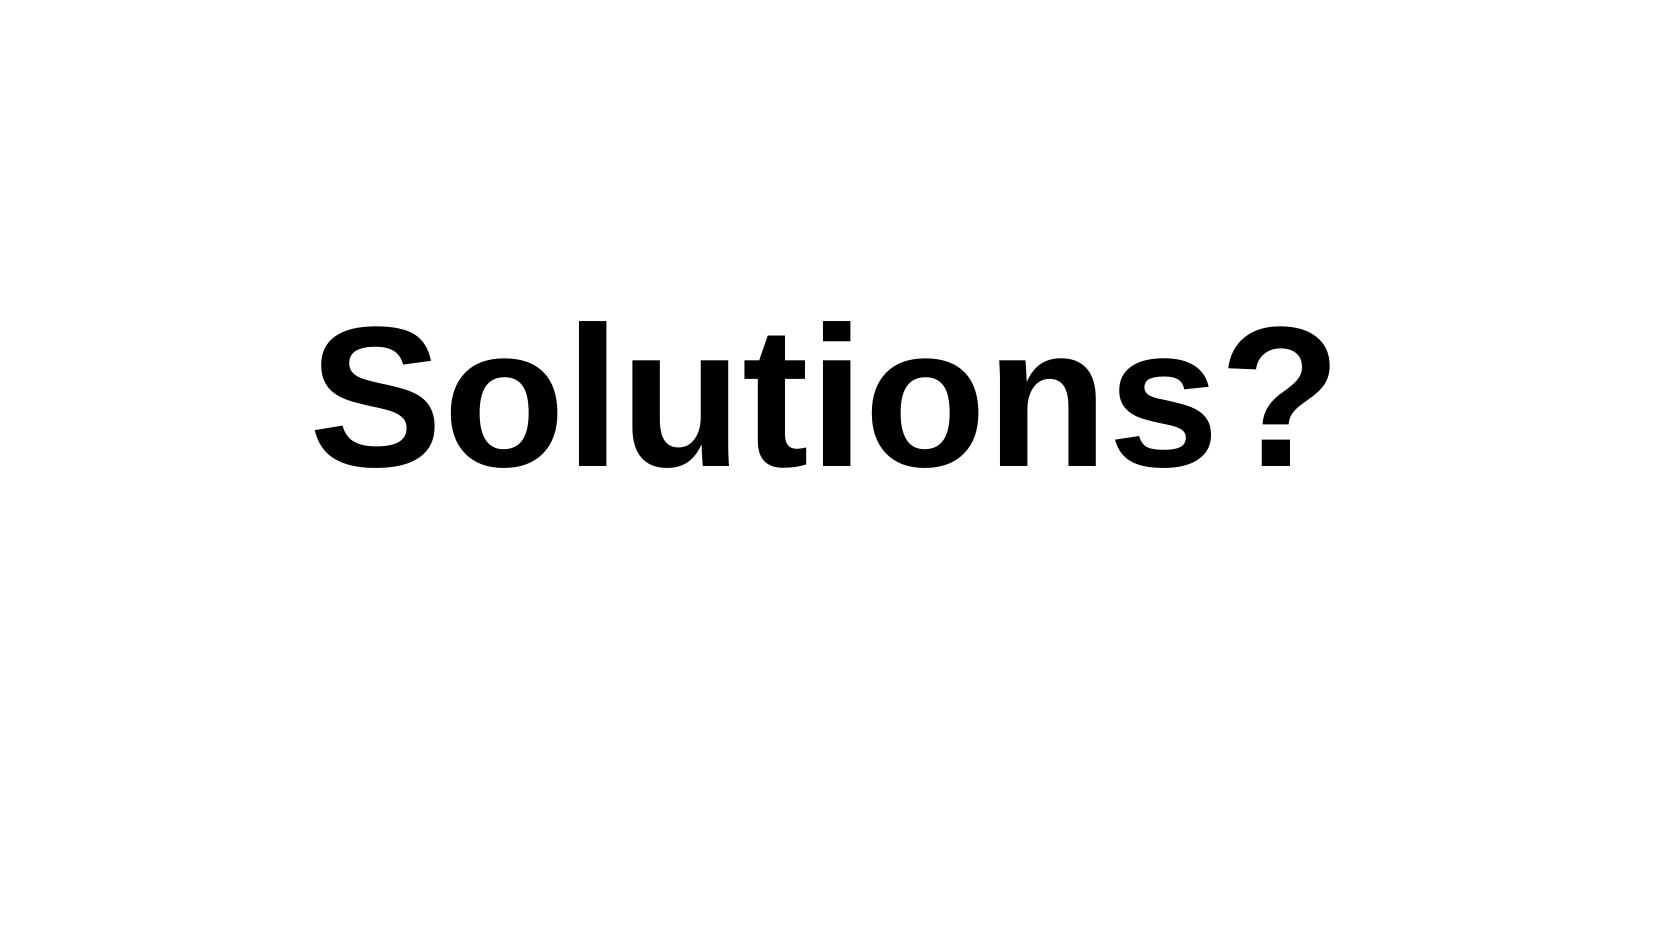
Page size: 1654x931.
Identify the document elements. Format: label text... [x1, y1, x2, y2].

subtitle Solutions? [82, 37, 1571, 757]
